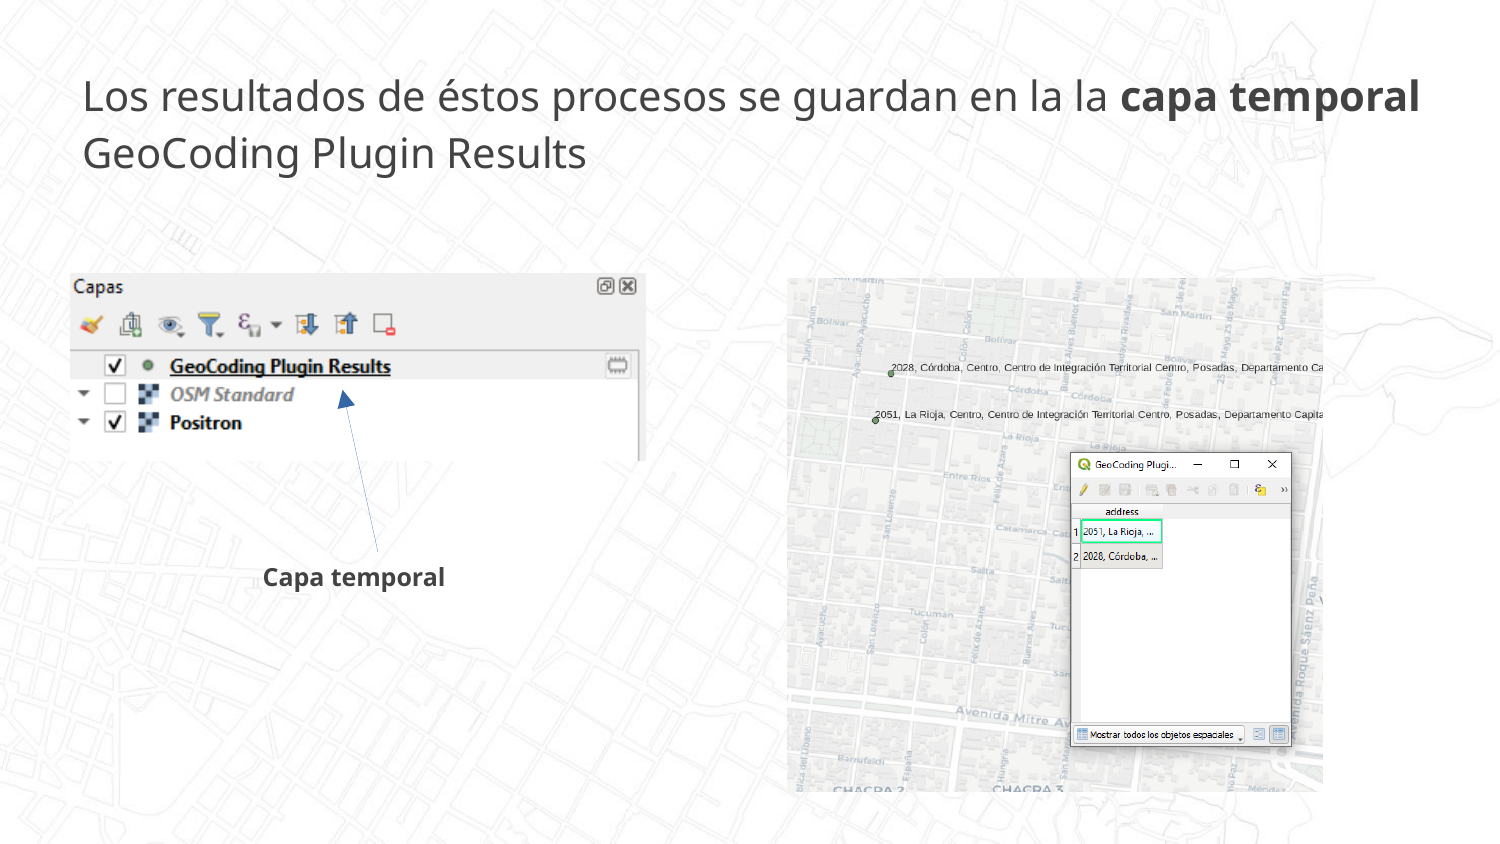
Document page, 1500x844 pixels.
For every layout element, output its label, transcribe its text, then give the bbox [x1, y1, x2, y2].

text_box Los resultados de éstos procesos se guardan en la la capa temporal GeoCoding Plugin Results [67, 59, 1489, 248]
text_box Capa temporal [248, 552, 659, 626]
picture [0, 0, 1500, 844]
